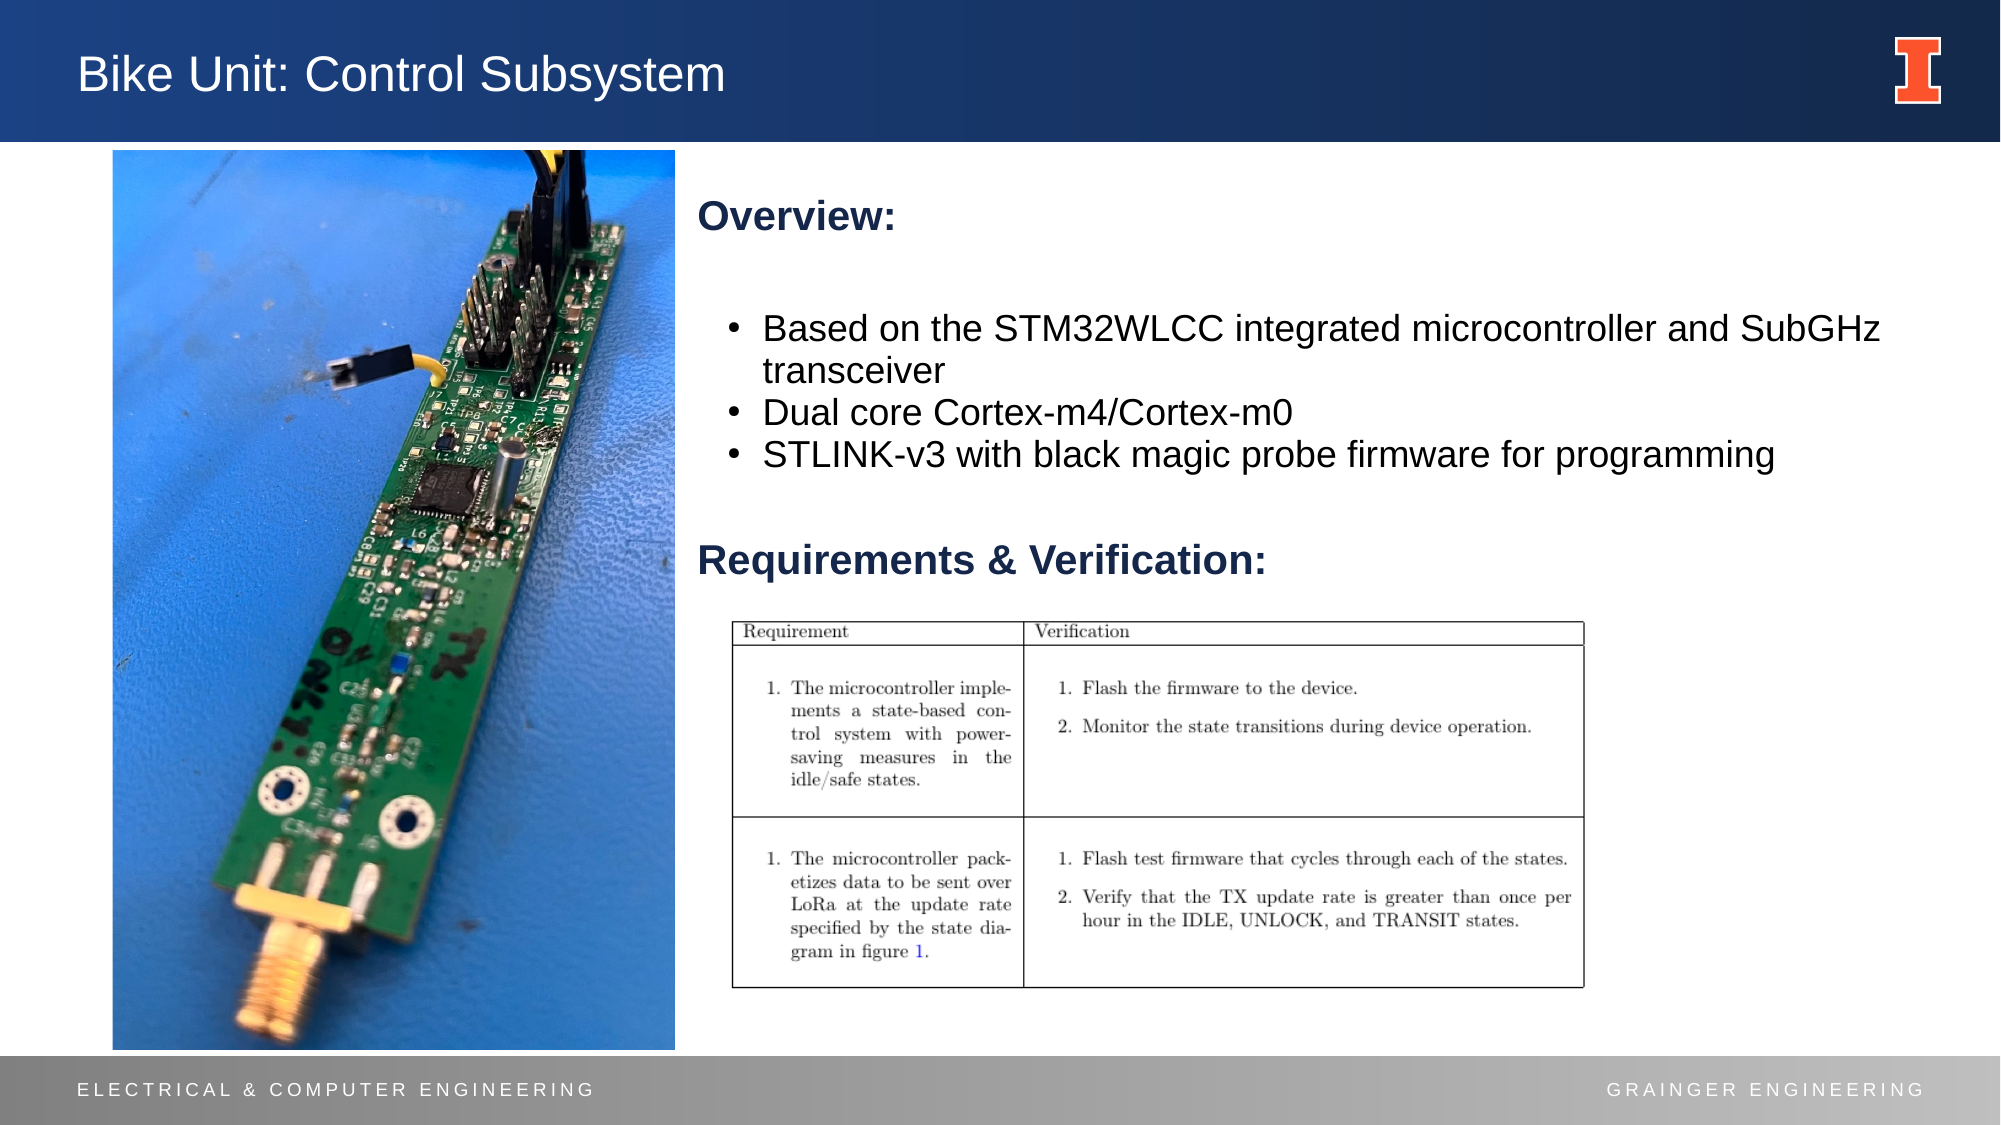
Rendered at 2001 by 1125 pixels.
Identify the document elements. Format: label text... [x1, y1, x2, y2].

text_box GRAINGER ENGINEERING [1531, 1070, 1938, 1108]
text_box Overview: [682, 181, 1576, 263]
text_box Requirements & Verification: [682, 525, 1576, 607]
picture [1895, 37, 1941, 104]
picture [112, 149, 676, 1050]
picture [705, 599, 1613, 1013]
text_box ELECTRICAL & COMPUTER ENGINEERING [61, 1070, 1373, 1108]
text_box [0, 0, 2000, 142]
text_box Bike Unit: Control Subsystem [61, 33, 1852, 109]
text_box [0, 1056, 2000, 1125]
text_box Based on the STM32WLCC integrated microcontroller and SubGHz transceiver Dual core Cortex-m4/Cortex-m0 STLINK-v3 with black magic probe firmware for programming [712, 299, 1951, 483]
